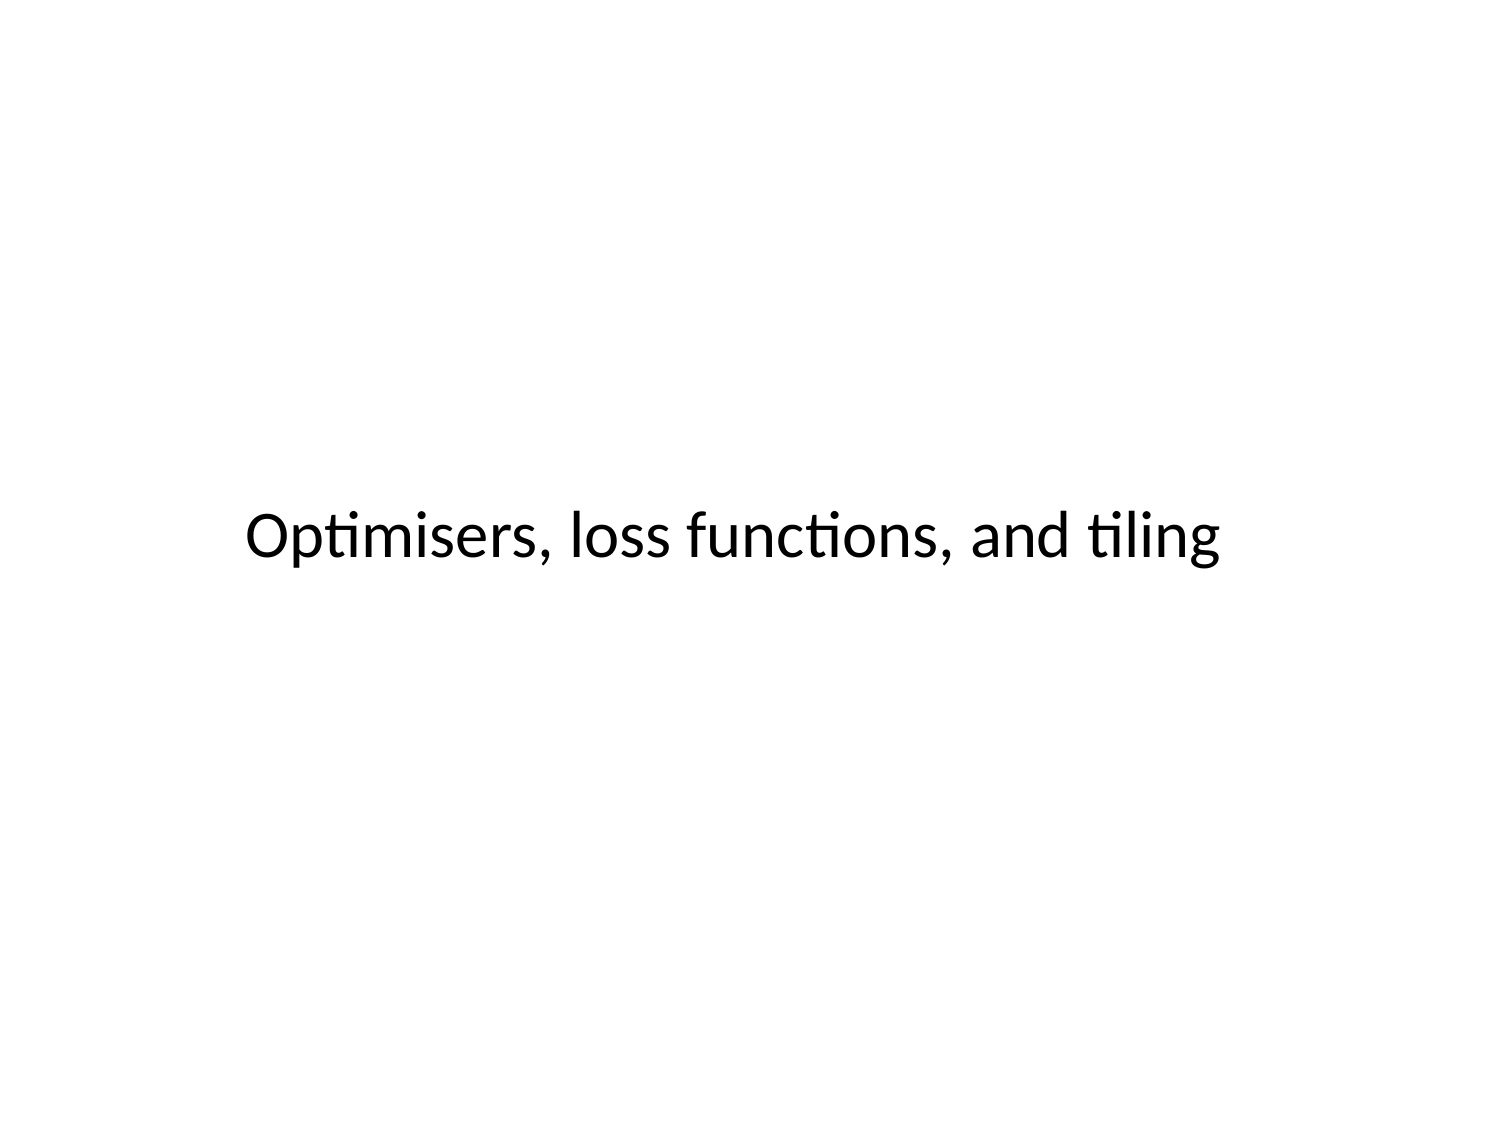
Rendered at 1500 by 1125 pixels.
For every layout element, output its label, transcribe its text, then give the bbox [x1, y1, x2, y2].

text_box Optimisers, loss functions, and tiling [58, 467, 1409, 595]
